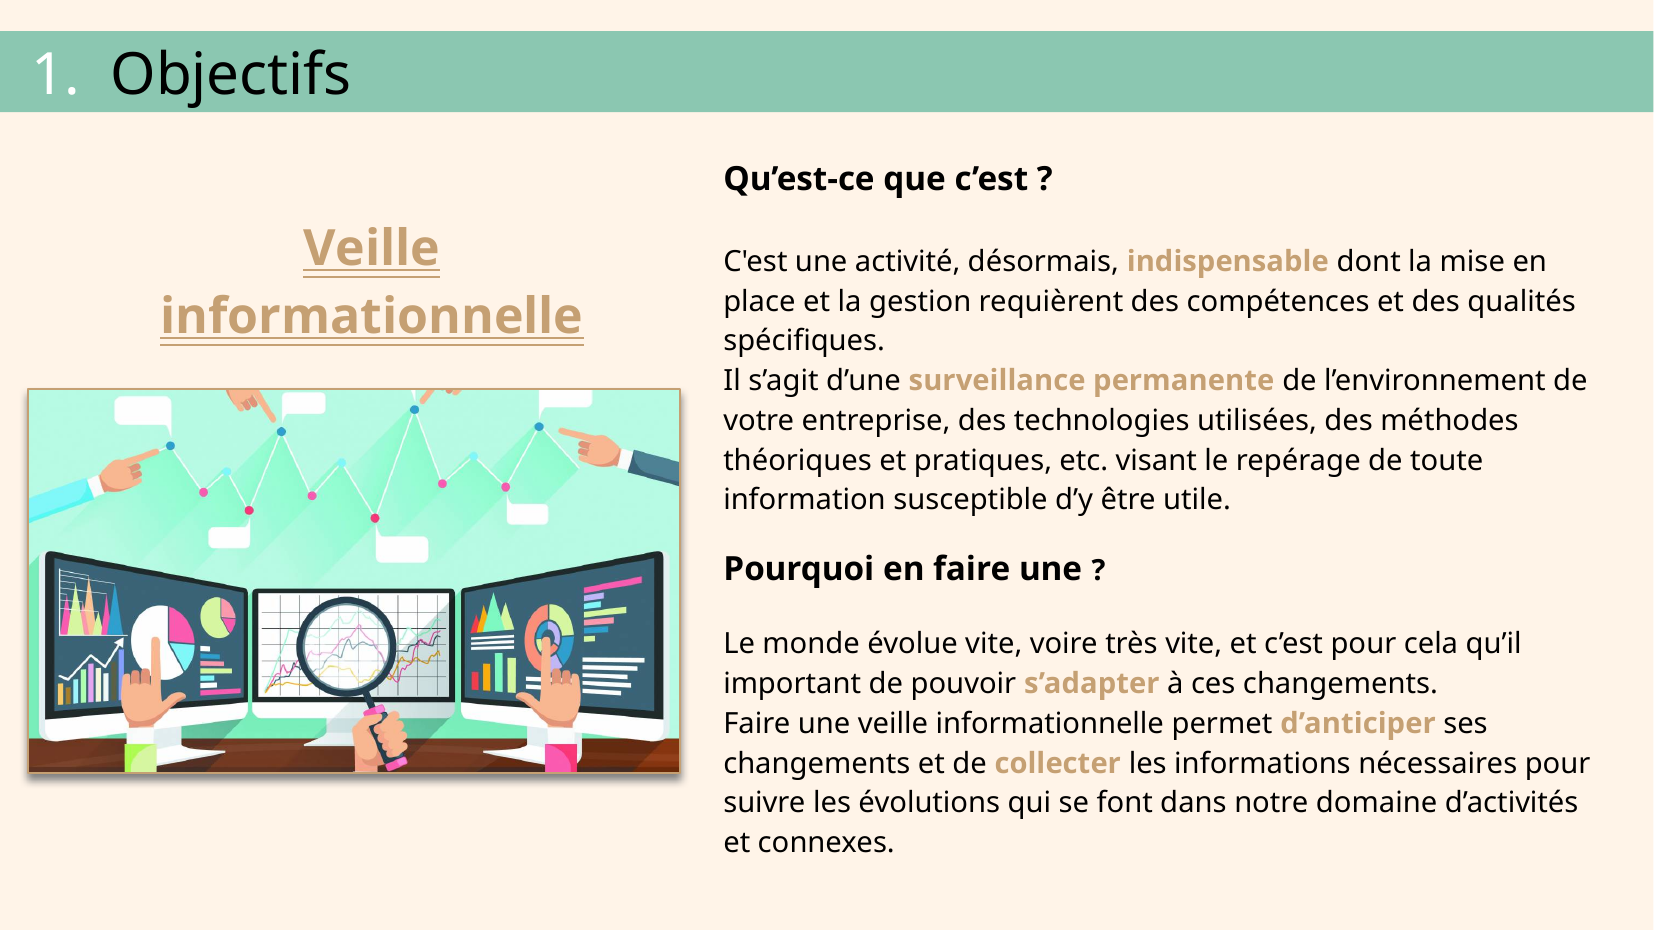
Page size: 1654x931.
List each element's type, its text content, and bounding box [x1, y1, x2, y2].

title 1. Objectifs [0, 31, 1654, 113]
text_box Qu’est-ce que c’est ? C'est une activité, désormais, indispensable dont la mise en place et la gestion requièrent des compétences et des qualités spécifiques. Il s’agit d’une surveillance permanente de l’environnement de votre entreprise, des technologies utilisées, des méthodes théoriques et pratiques, etc. visant le repérage de toute information susceptible d’y être utile. [708, 147, 1625, 502]
text_box Pourquoi en faire une ? Le monde évolue vite, voire très vite, et c’est pour cela qu’il important de pouvoir s’adapter à ces changements. Faire une veille informationnelle permet d’anticiper ses changements et de collecter les informations nécessaires pour suivre les évolutions qui se font dans notre domaine d’activités et connexes. [708, 537, 1625, 857]
picture [28, 390, 680, 773]
text_box Veille informationnelle [70, 236, 674, 325]
